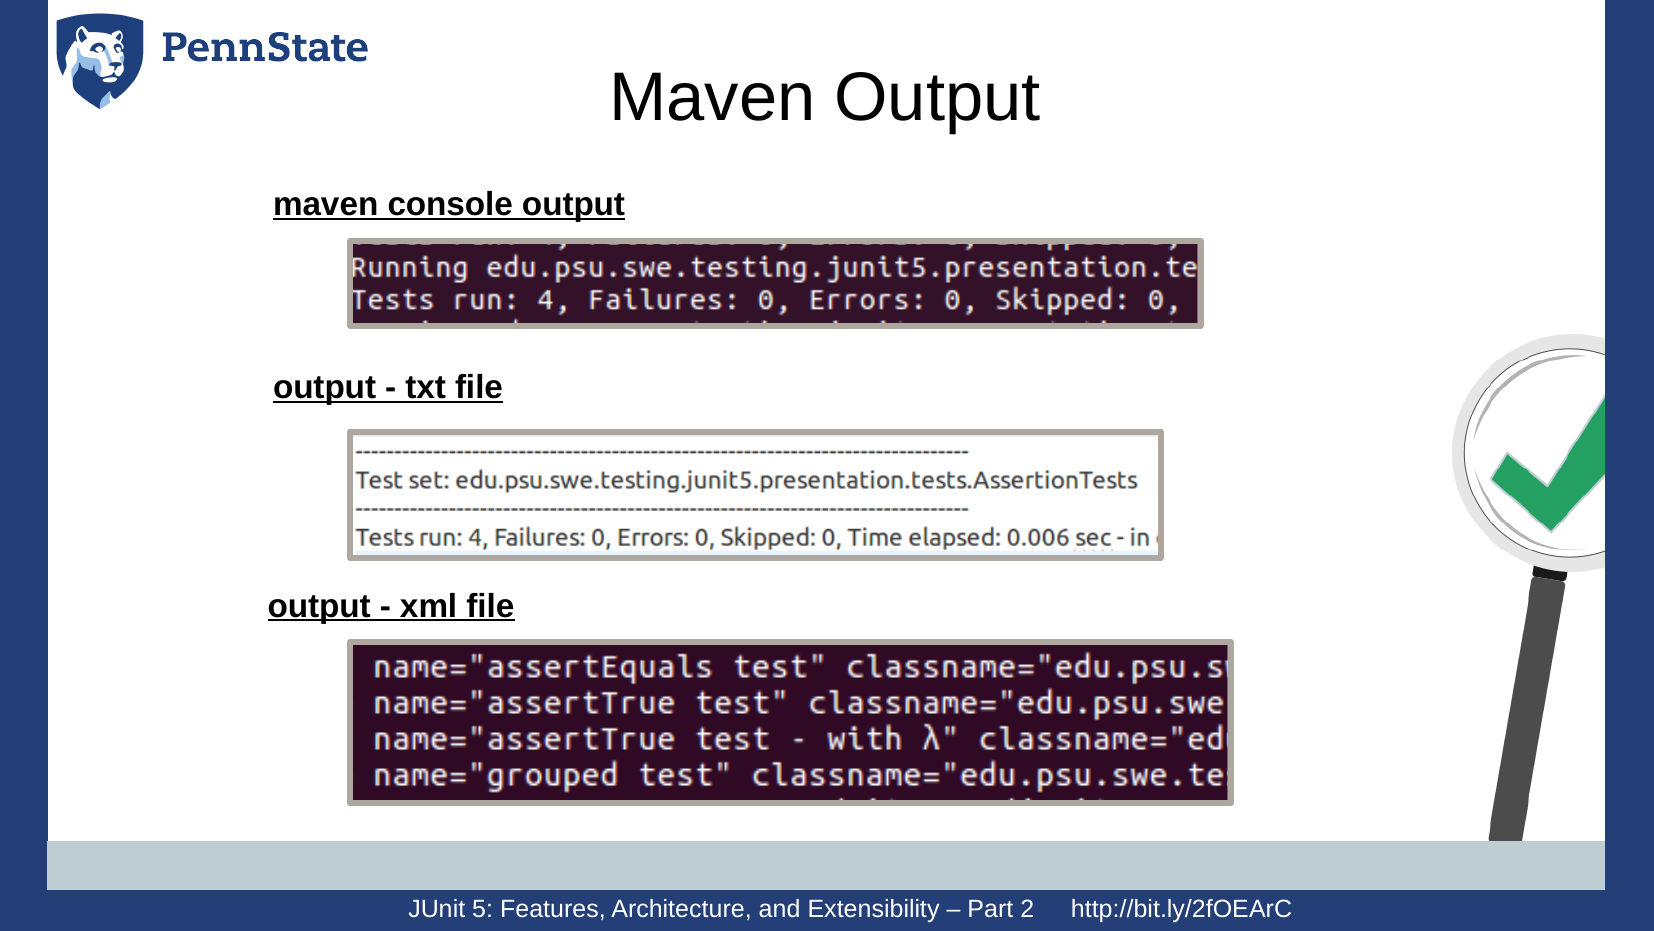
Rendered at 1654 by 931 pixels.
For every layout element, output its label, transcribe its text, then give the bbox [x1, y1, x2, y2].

title maven console output [273, 165, 679, 244]
title Maven Output [60, 19, 1591, 175]
picture [1452, 334, 1605, 841]
picture [48, 0, 411, 152]
picture [353, 243, 1198, 323]
title output - xml file [267, 566, 538, 646]
picture [353, 645, 1228, 801]
title output - txt file [273, 347, 568, 427]
picture [353, 434, 1158, 556]
